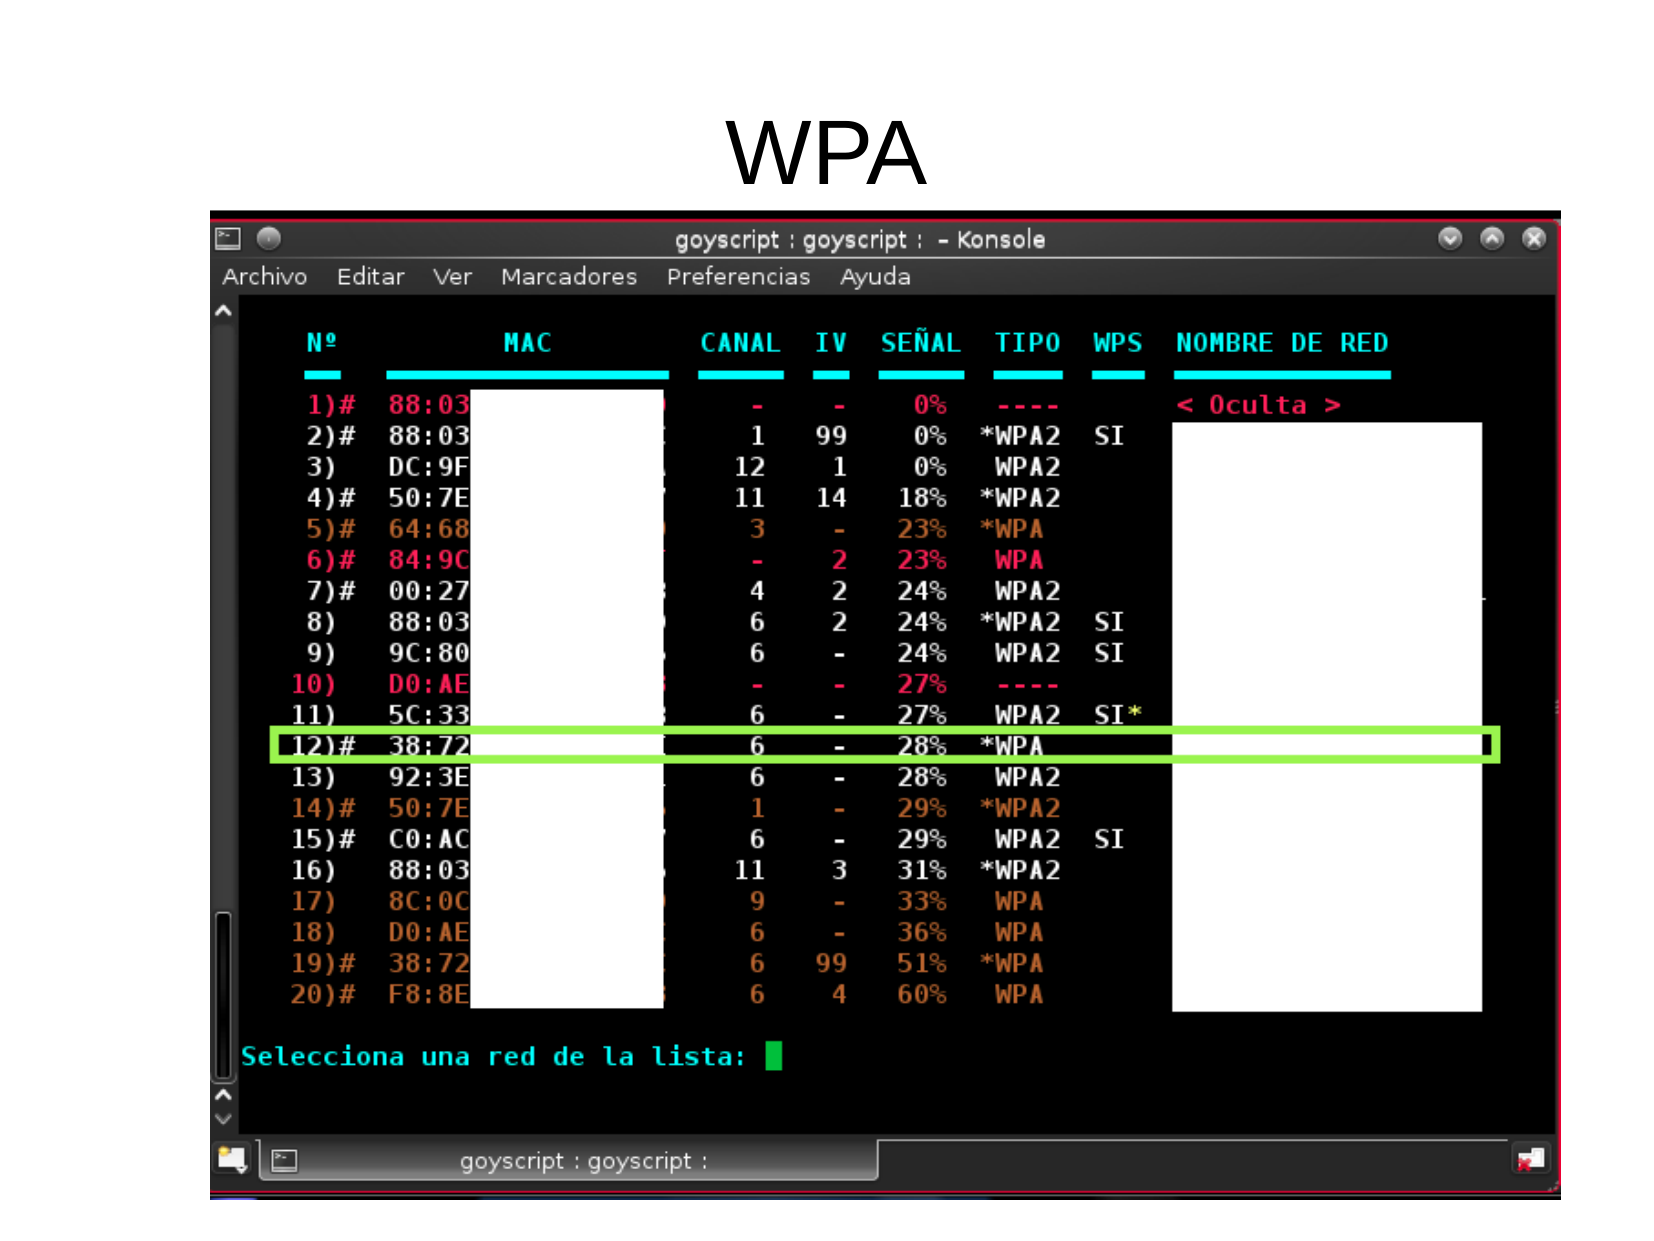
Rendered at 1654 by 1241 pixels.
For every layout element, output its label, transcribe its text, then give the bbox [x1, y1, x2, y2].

title WPA [82, 49, 1571, 257]
picture [210, 209, 1561, 1201]
